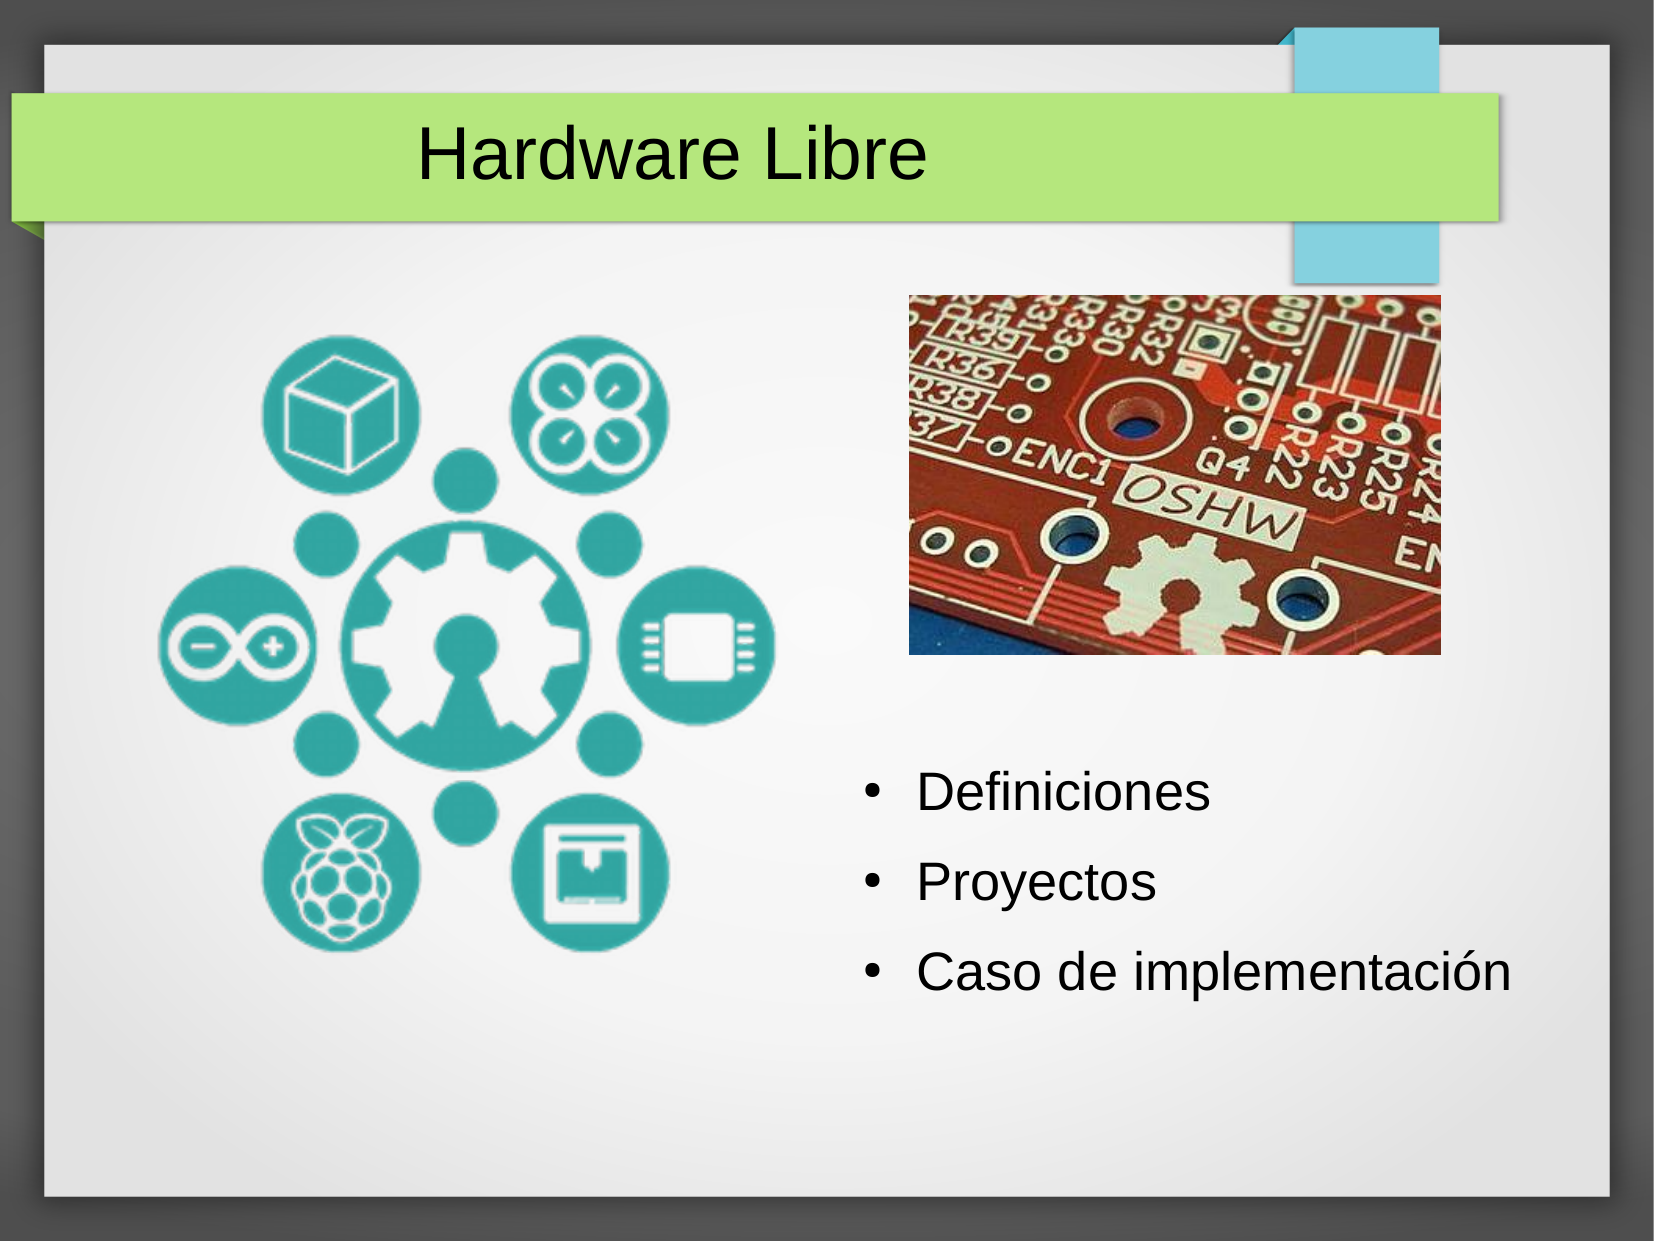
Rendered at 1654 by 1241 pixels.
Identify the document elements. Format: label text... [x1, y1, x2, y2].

picture [0, 0, 1654, 1241]
title Hardware Libre [82, 94, 1264, 213]
list Definiciones Proyectos Caso de implementación [845, 670, 1572, 1015]
